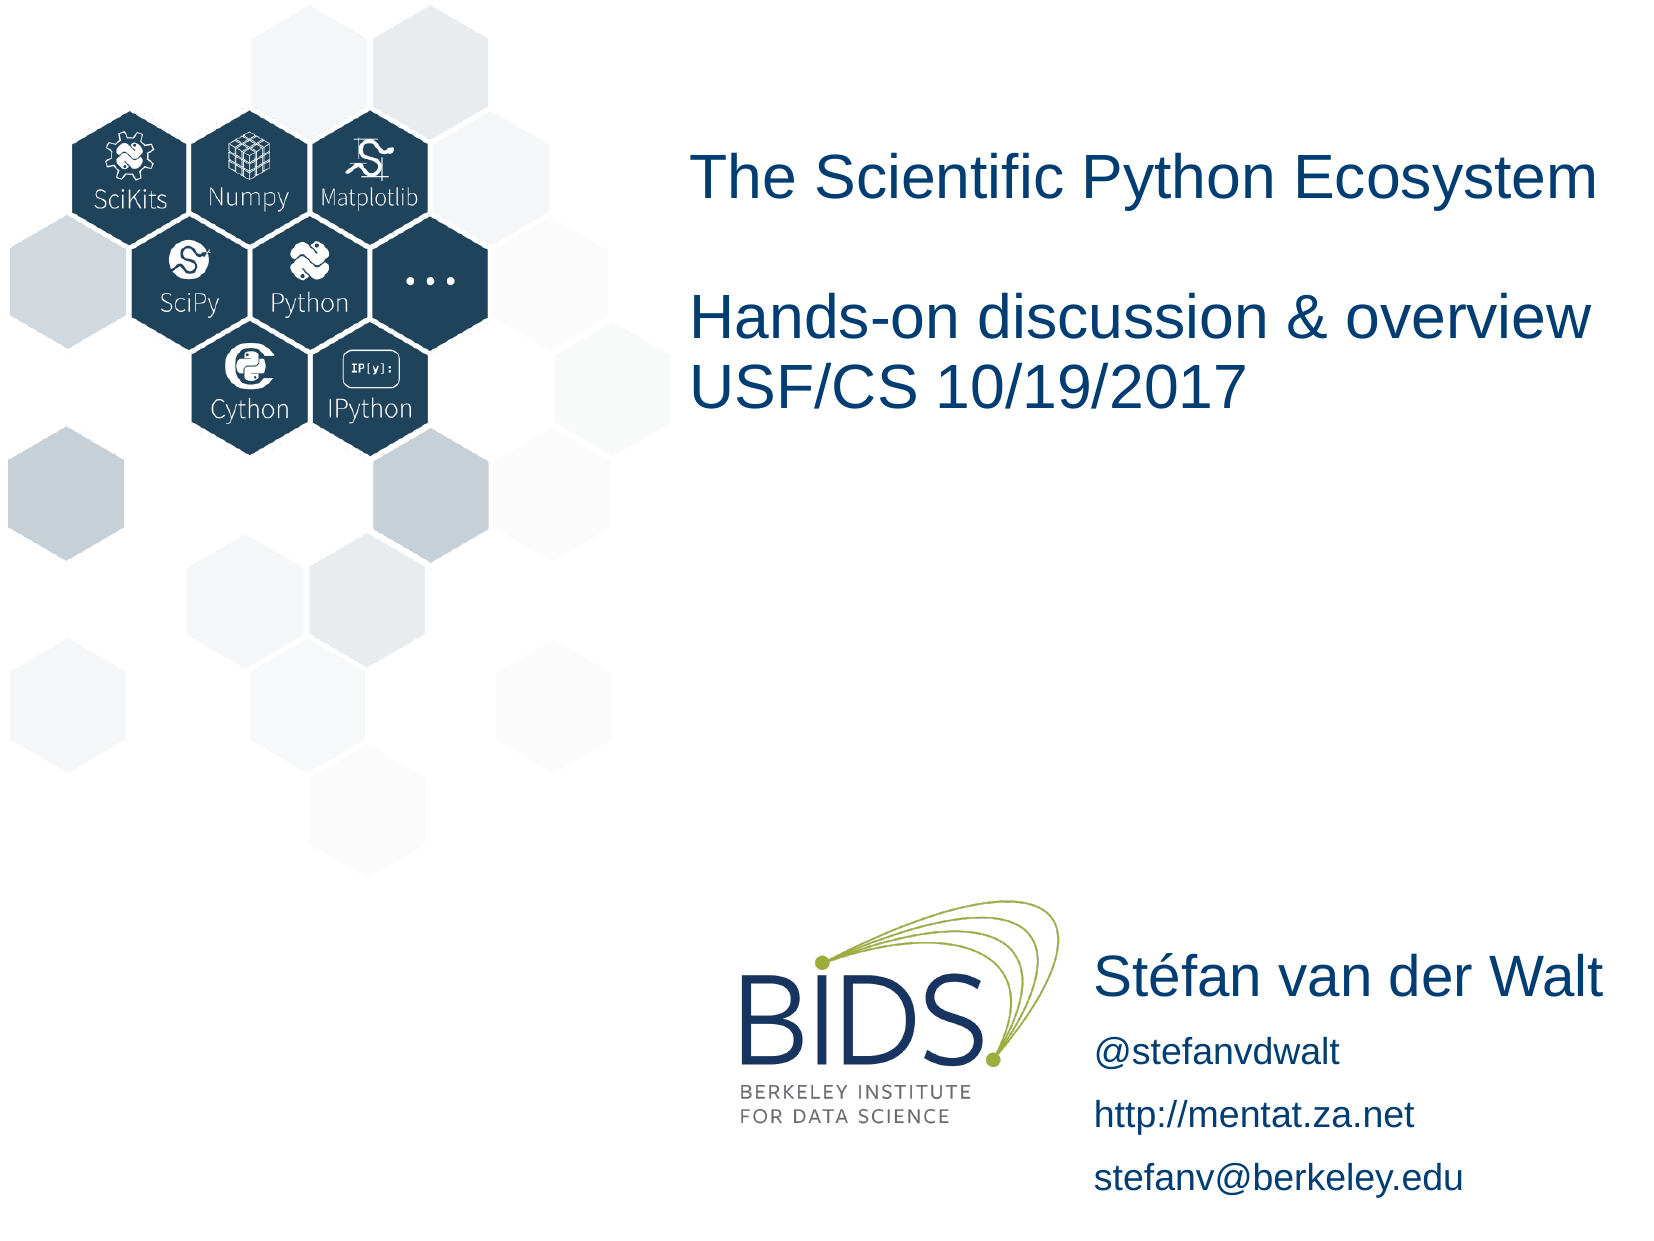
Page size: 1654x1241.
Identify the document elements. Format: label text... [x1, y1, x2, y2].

picture [3, 0, 675, 884]
picture [726, 889, 1071, 1139]
text_box Stéfan van der Walt @stefanvdwalt http://mentat.za.net stefanv@berkeley.edu [1079, 904, 1636, 1213]
text_box The Scientific Python Ecosystem Hands-on discussion & overview USF/CS 10/19/2017 [674, 135, 1653, 384]
